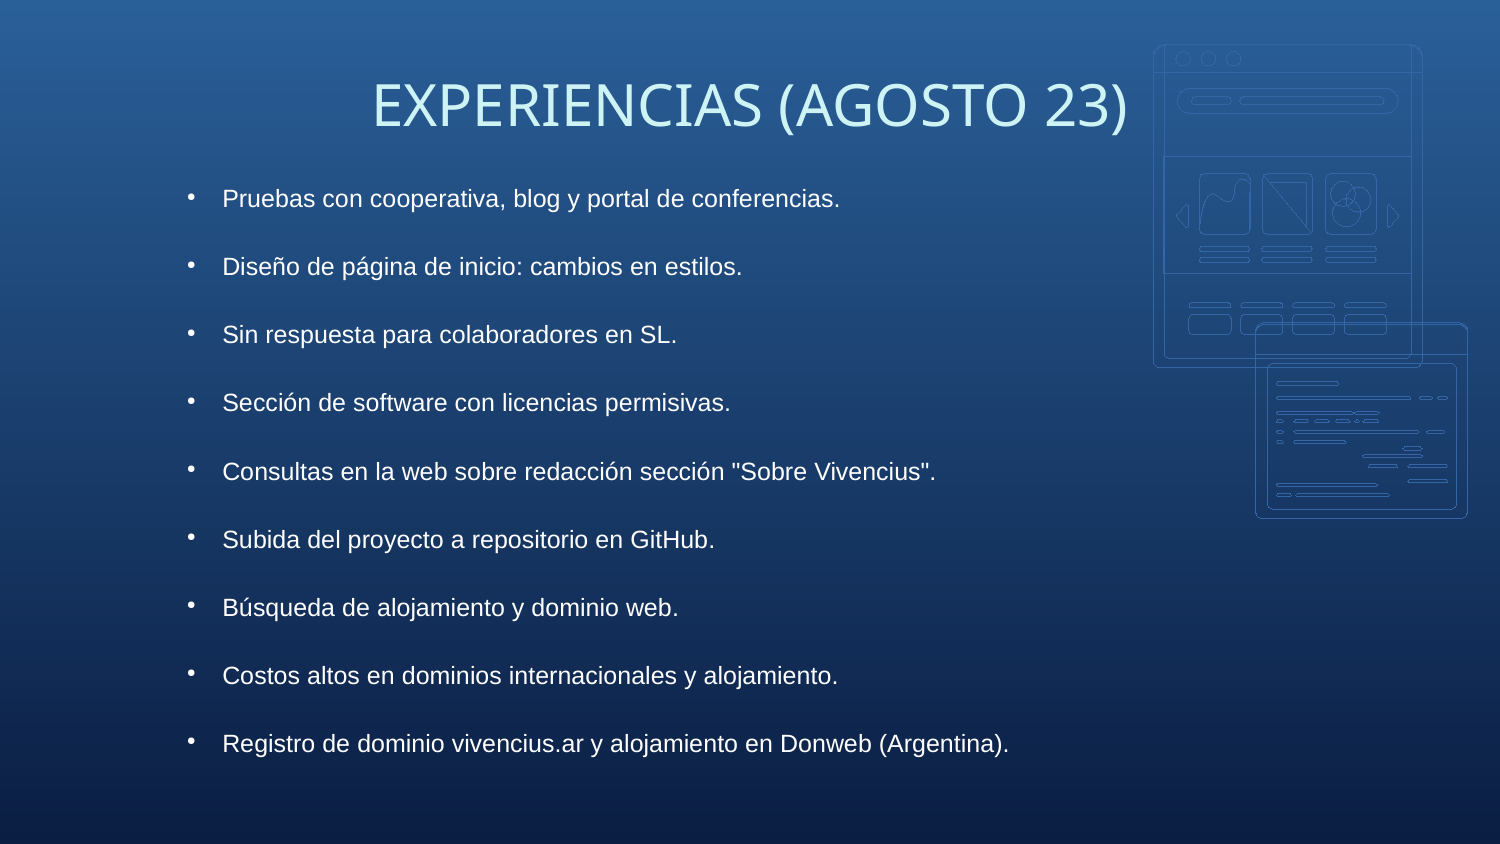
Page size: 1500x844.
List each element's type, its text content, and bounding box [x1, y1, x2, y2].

text_box Pruebas con cooperativa, blog y portal de conferencias. Diseño de página de inicio: cambios en estilos. Sin respuesta para colaboradores en SL. Sección de software con licencias permisivas. Consultas en la web sobre redacción sección "Sobre Vivencius". Subida del proyecto a repositorio en GitHub. Búsqueda de alojamiento y dominio web. Costos altos en dominios internacionales y alojamiento. Registro de dominio vivencius.ar y alojamiento en Donweb (Argentina). [171, 163, 1328, 808]
text_box EXPERIENCIAS (AGOSTO 23) [171, 53, 1328, 133]
